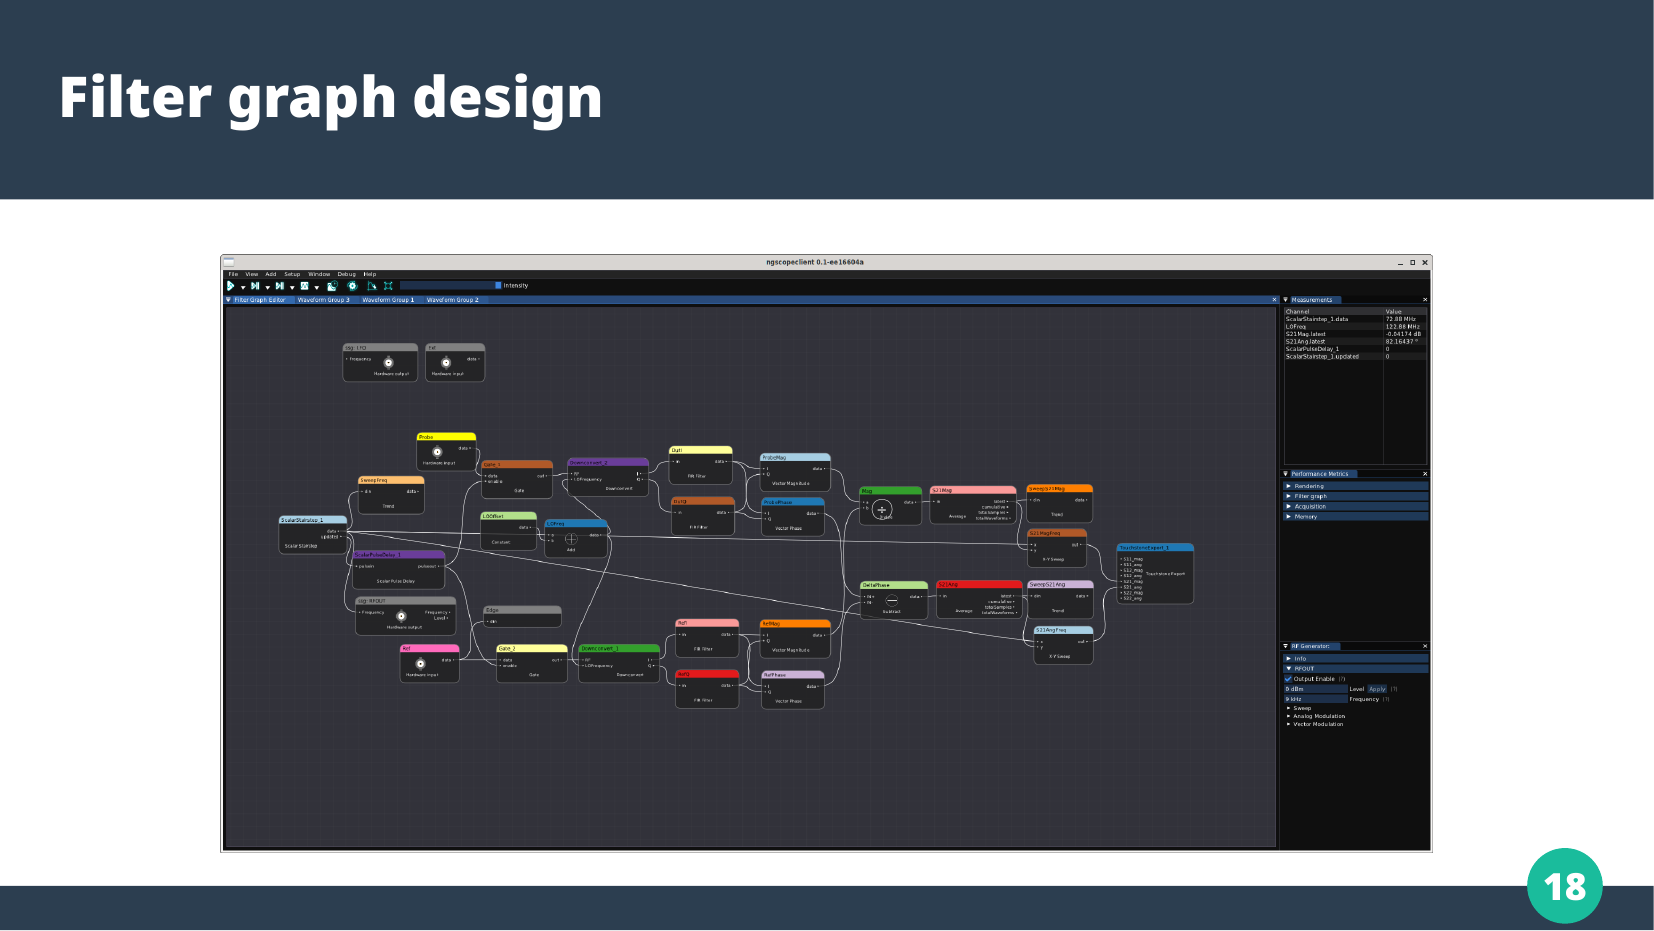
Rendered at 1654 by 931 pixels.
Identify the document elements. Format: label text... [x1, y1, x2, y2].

picture [220, 254, 1433, 853]
title Filter graph design [59, 37, 1595, 155]
